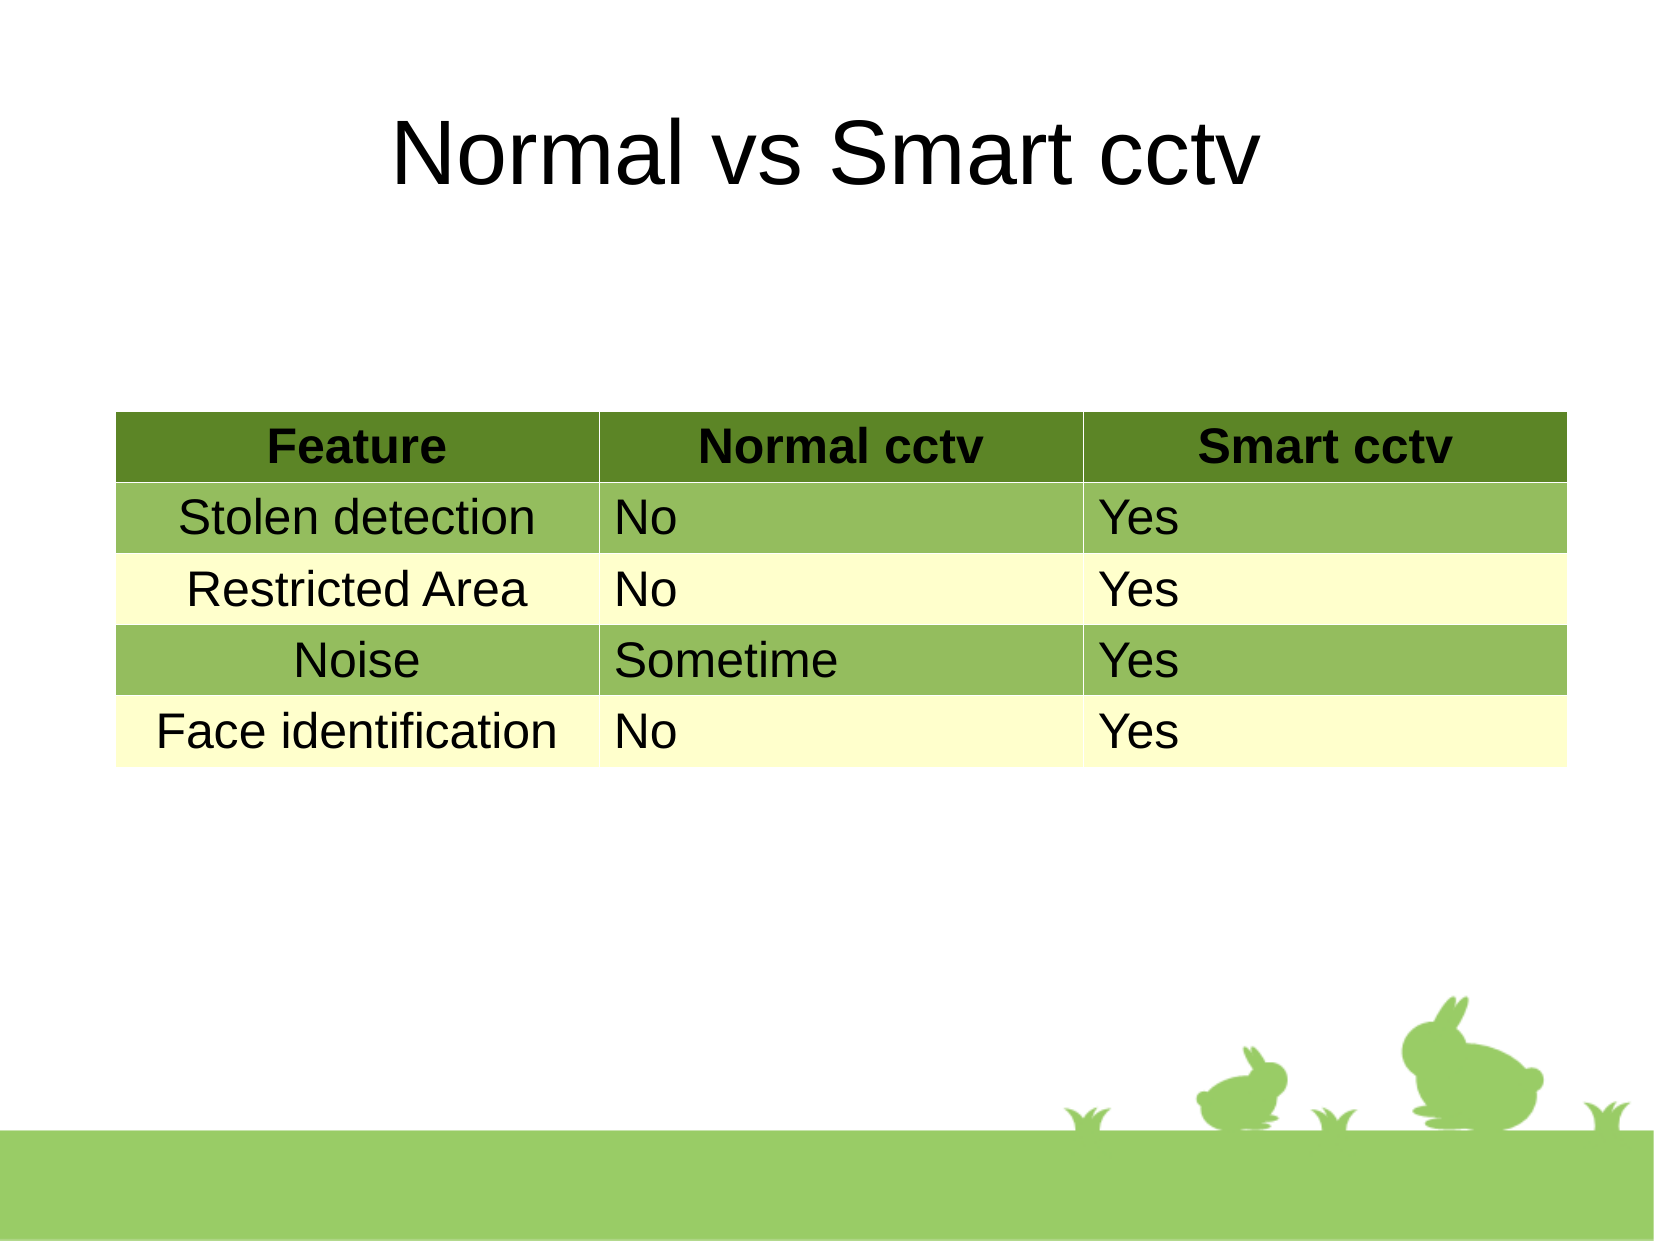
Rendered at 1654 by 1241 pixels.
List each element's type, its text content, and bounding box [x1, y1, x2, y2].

table_header Feature [116, 412, 599, 482]
table_header Smart cctv [1084, 412, 1567, 482]
picture [0, 0, 1654, 1241]
table_cell Yes [1084, 696, 1567, 767]
table_cell No [600, 483, 1083, 553]
table_cell Yes [1084, 554, 1567, 624]
table_cell Stolen detection [116, 483, 599, 553]
table_header Normal cctv [600, 412, 1083, 482]
table_cell Restricted Area [116, 554, 599, 624]
table_cell No [600, 554, 1083, 624]
table_cell No [600, 696, 1083, 767]
table_cell Yes [1084, 483, 1567, 553]
title Normal vs Smart cctv [82, 49, 1571, 257]
table_cell Yes [1084, 625, 1567, 695]
table_cell Noise [116, 625, 599, 695]
table_cell Face identification [116, 696, 599, 767]
table_cell Sometime [600, 625, 1083, 695]
